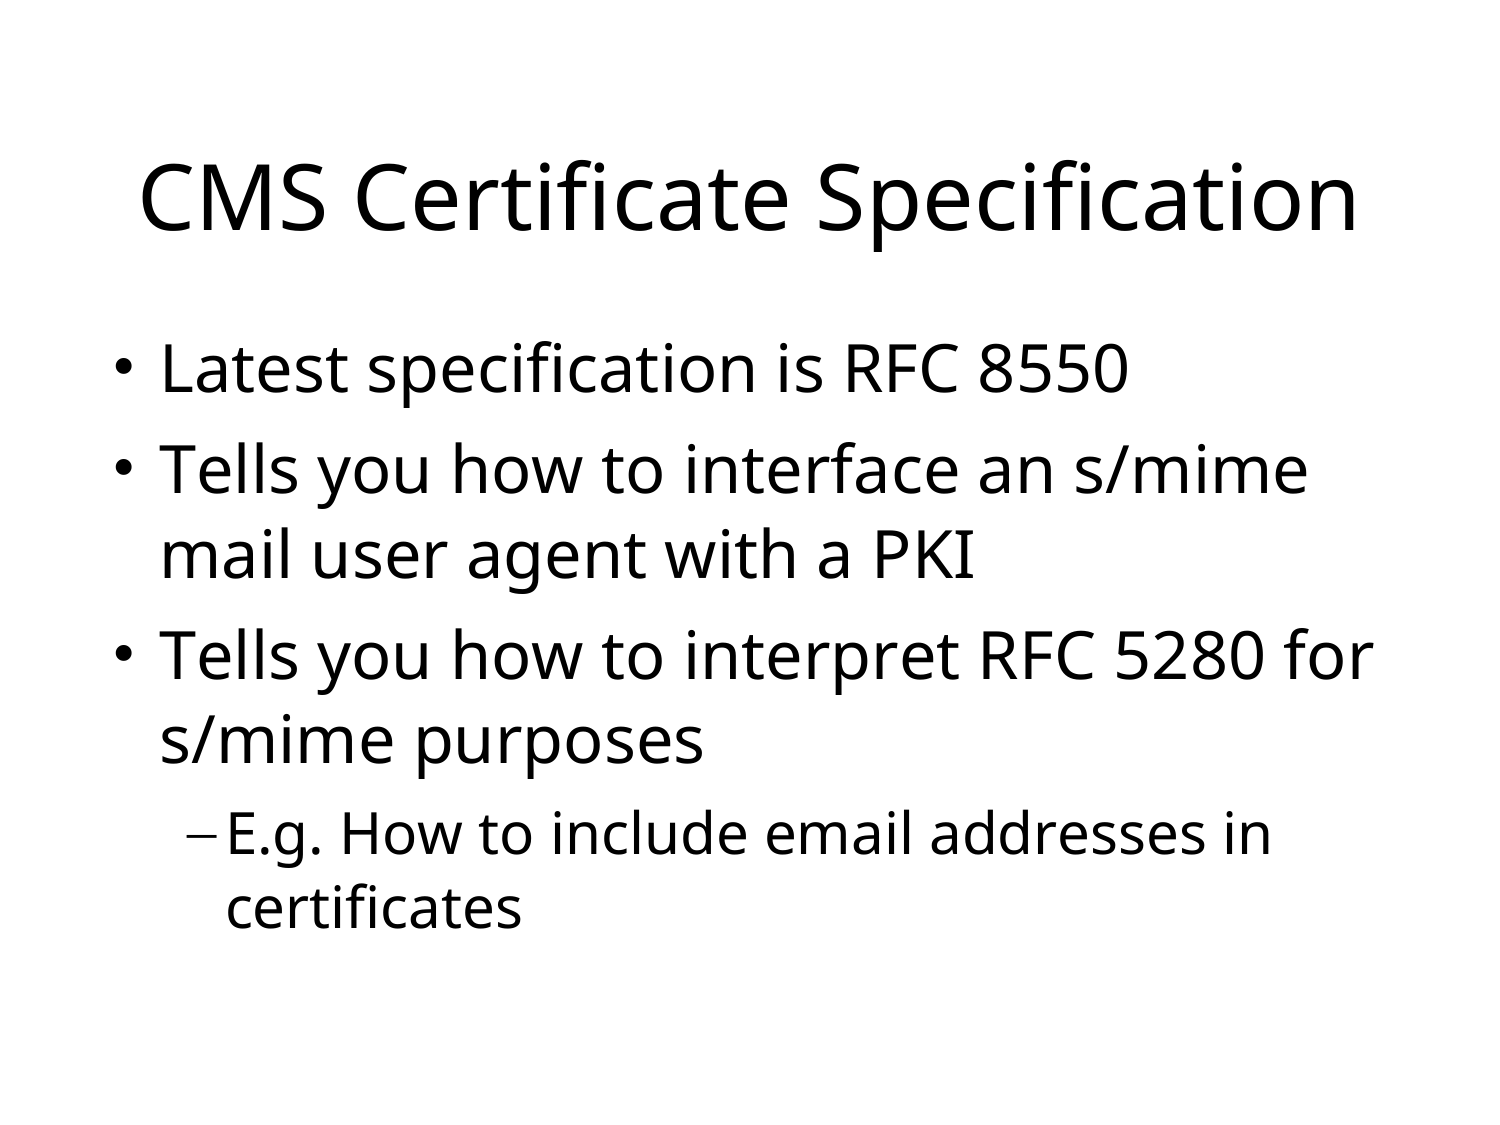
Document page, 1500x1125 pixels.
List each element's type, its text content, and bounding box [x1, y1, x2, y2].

text_box CMS Certificate Specification [112, 83, 1388, 304]
text_box Latest specification is RFC 8550 Tells you how to interface an s/mime mail user agent with a PKI Tells you how to interpret RFC 5280 for s/mime purposes E.g. How to include email addresses in certificates [112, 324, 1388, 1042]
